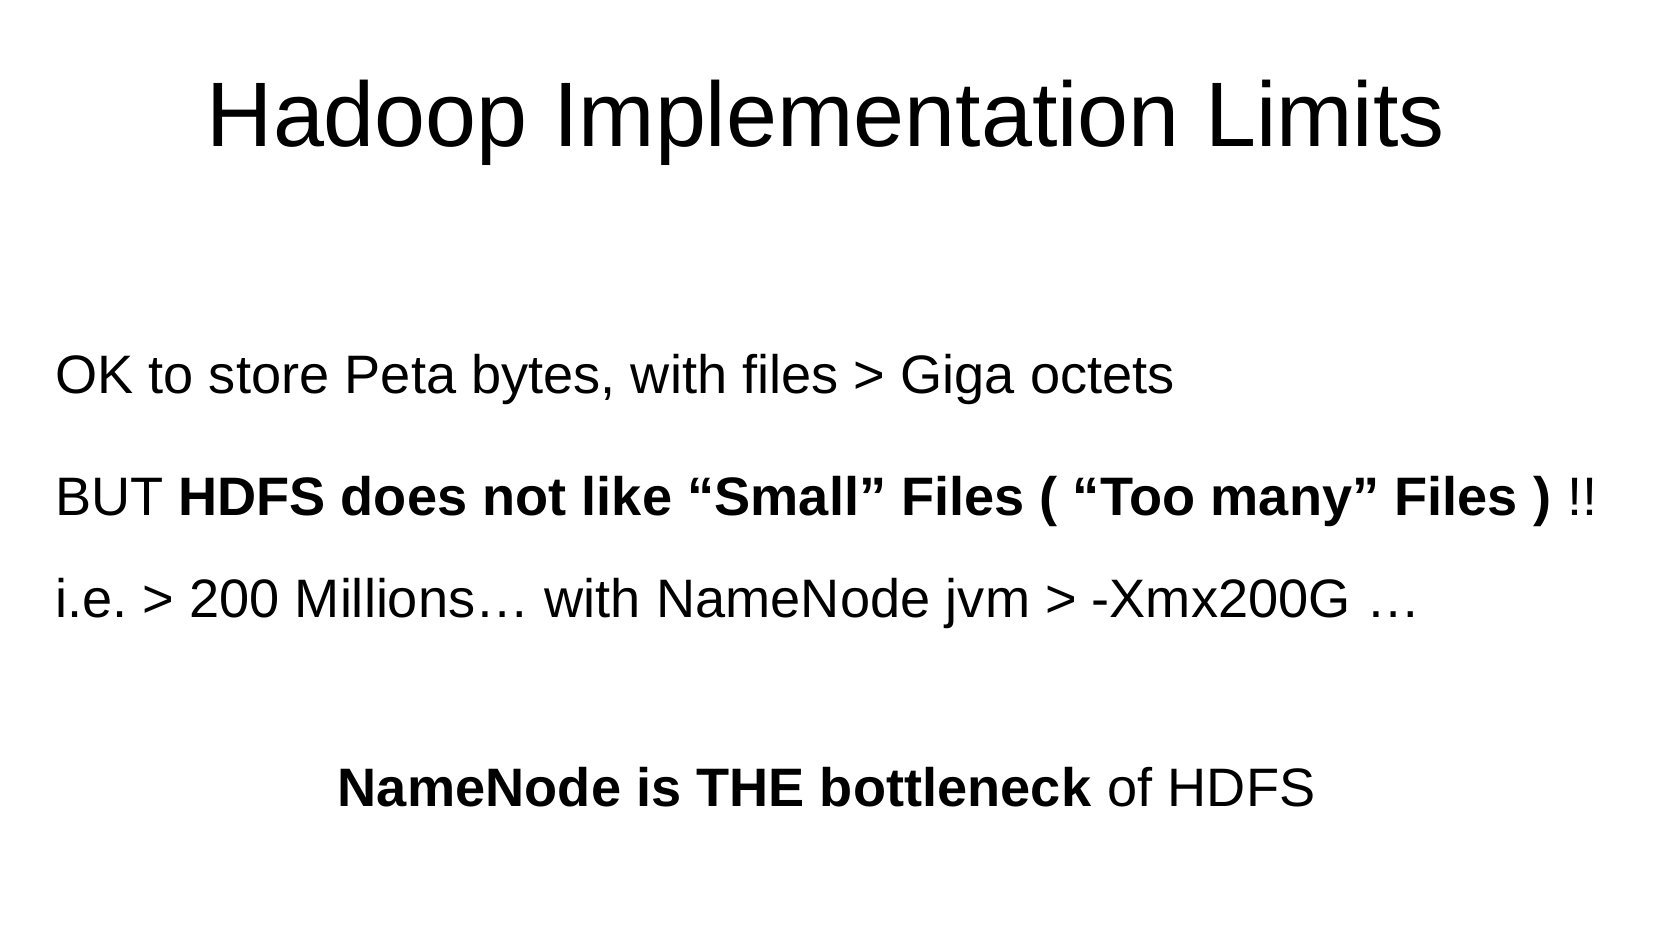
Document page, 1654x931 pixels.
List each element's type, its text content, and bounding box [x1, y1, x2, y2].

text_box NameNode is THE bottleneck of HDFS [322, 749, 1331, 826]
title Hadoop Implementation Limits [82, 37, 1571, 193]
text_box OK to store Peta bytes, with files > Giga octets BUT HDFS does not like “Small” Files ( “Too many” Files ) !! i.e. > 200 Millions… with NameNode jvm > -Xmx200G … [40, 337, 1613, 637]
